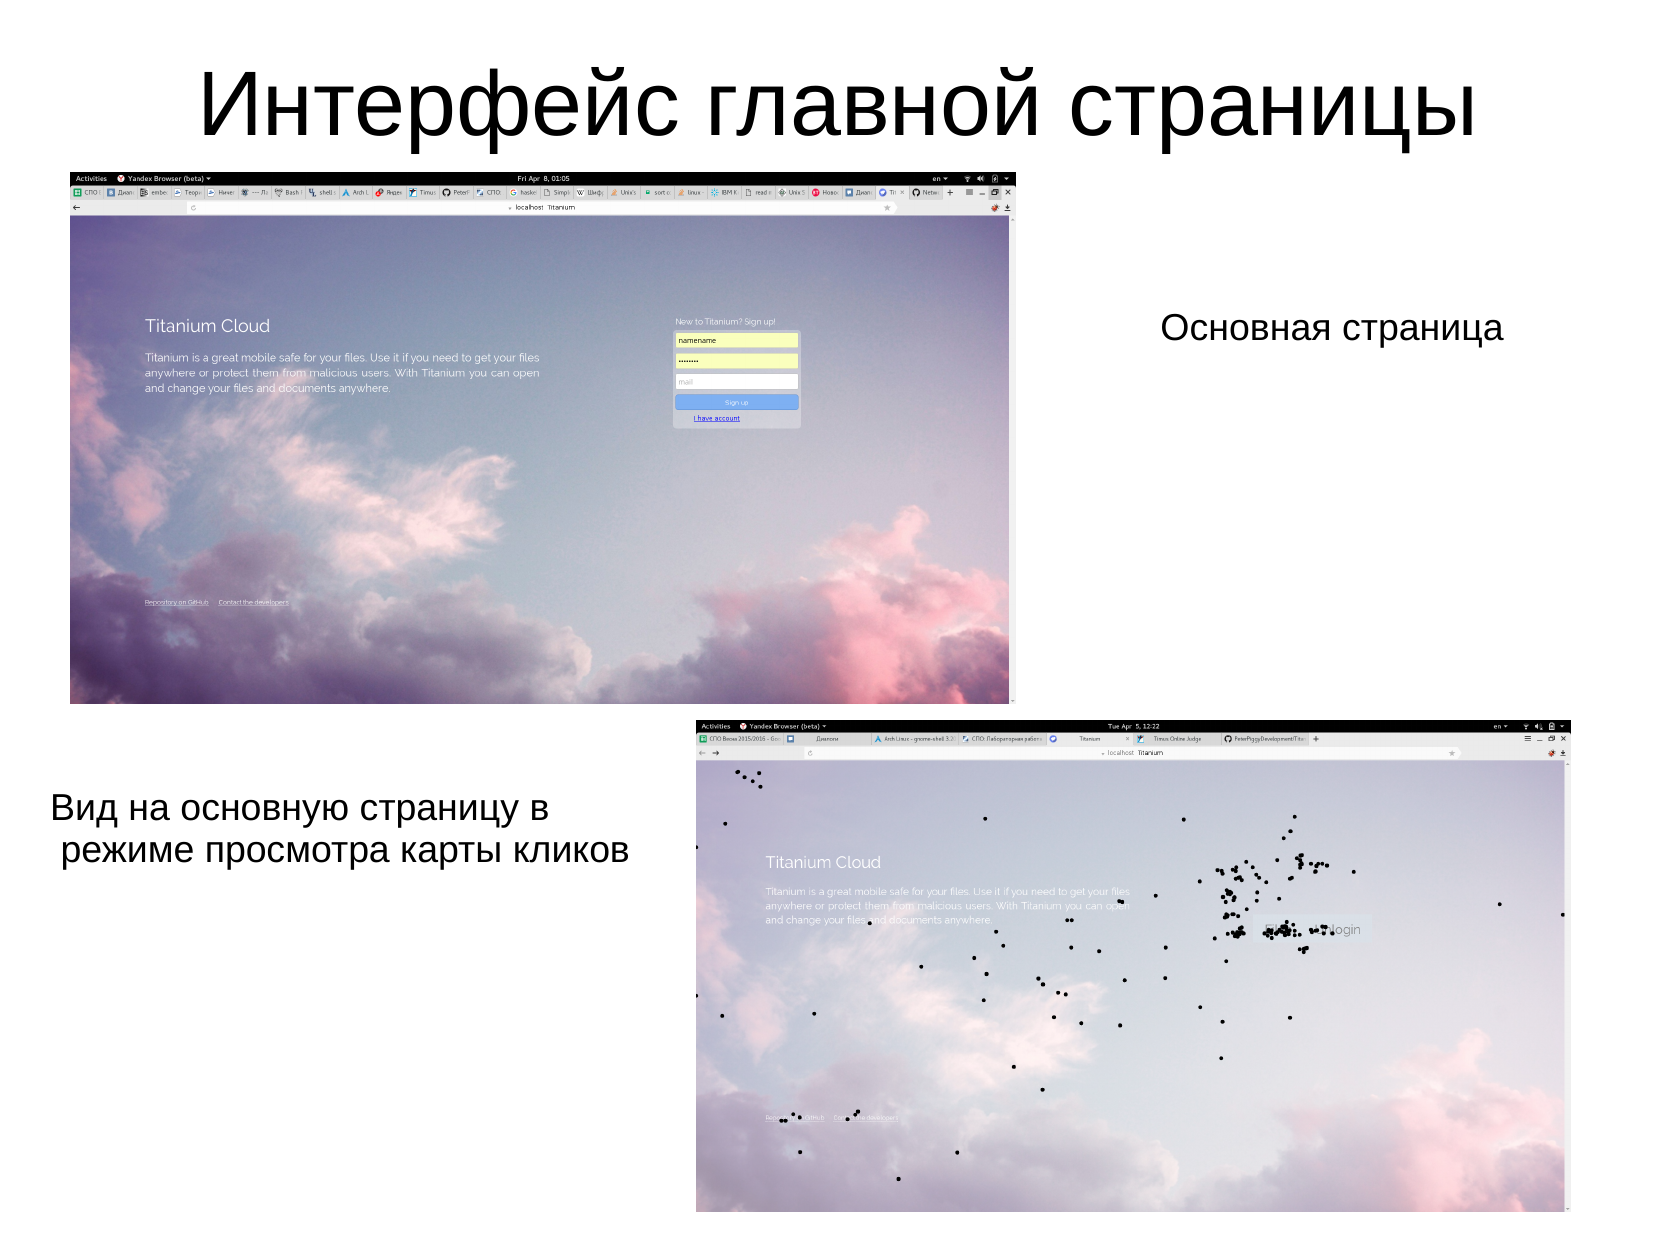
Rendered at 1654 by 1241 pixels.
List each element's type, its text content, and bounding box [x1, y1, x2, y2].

title Интерфейс главной страницы [94, 0, 1583, 208]
picture [696, 720, 1571, 1213]
picture [70, 172, 1016, 704]
text_box Вид на основную страницу в режиме просмотра карты кликов [35, 779, 646, 898]
text_box Основная страница [1145, 299, 1519, 367]
